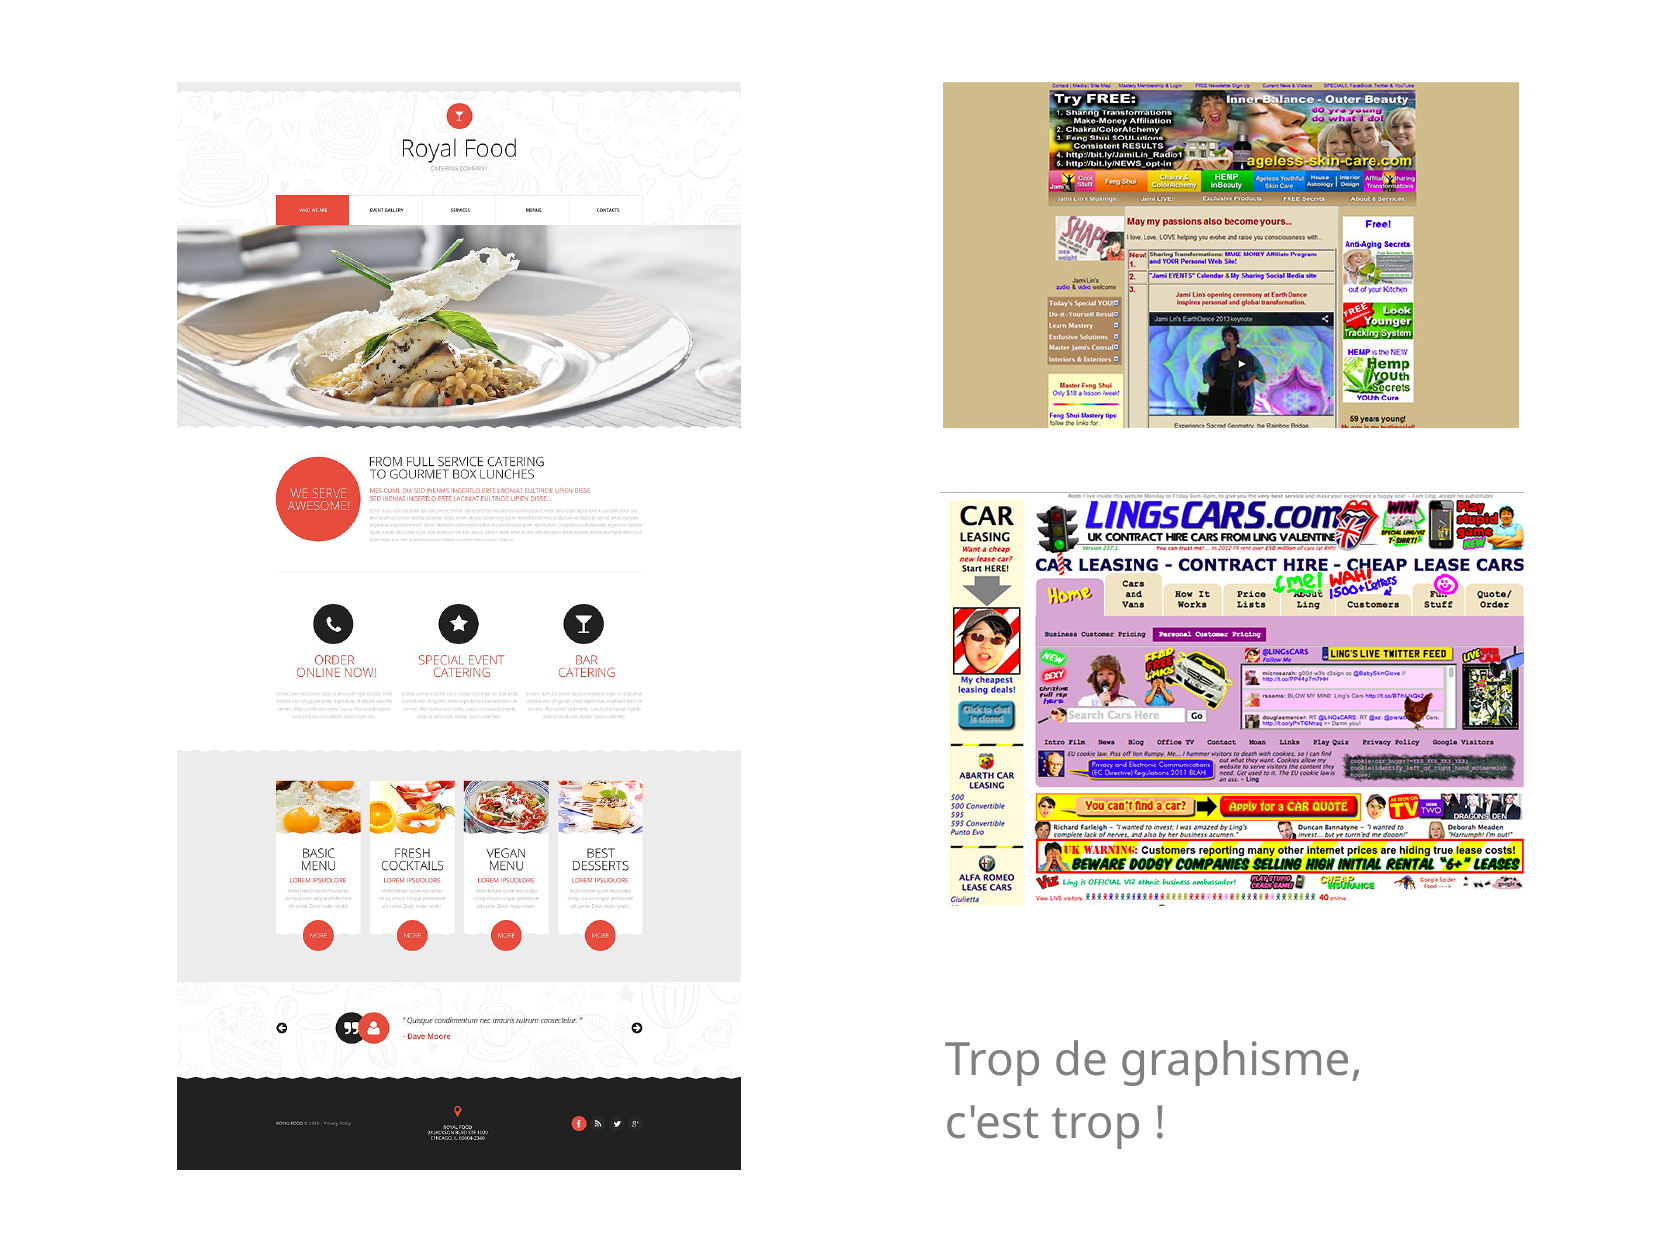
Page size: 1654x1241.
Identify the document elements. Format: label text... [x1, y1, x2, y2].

picture [940, 492, 1524, 910]
picture [943, 82, 1519, 429]
picture [177, 82, 741, 1170]
title Trop de graphisme, c'est trop ! [944, 985, 1571, 1193]
